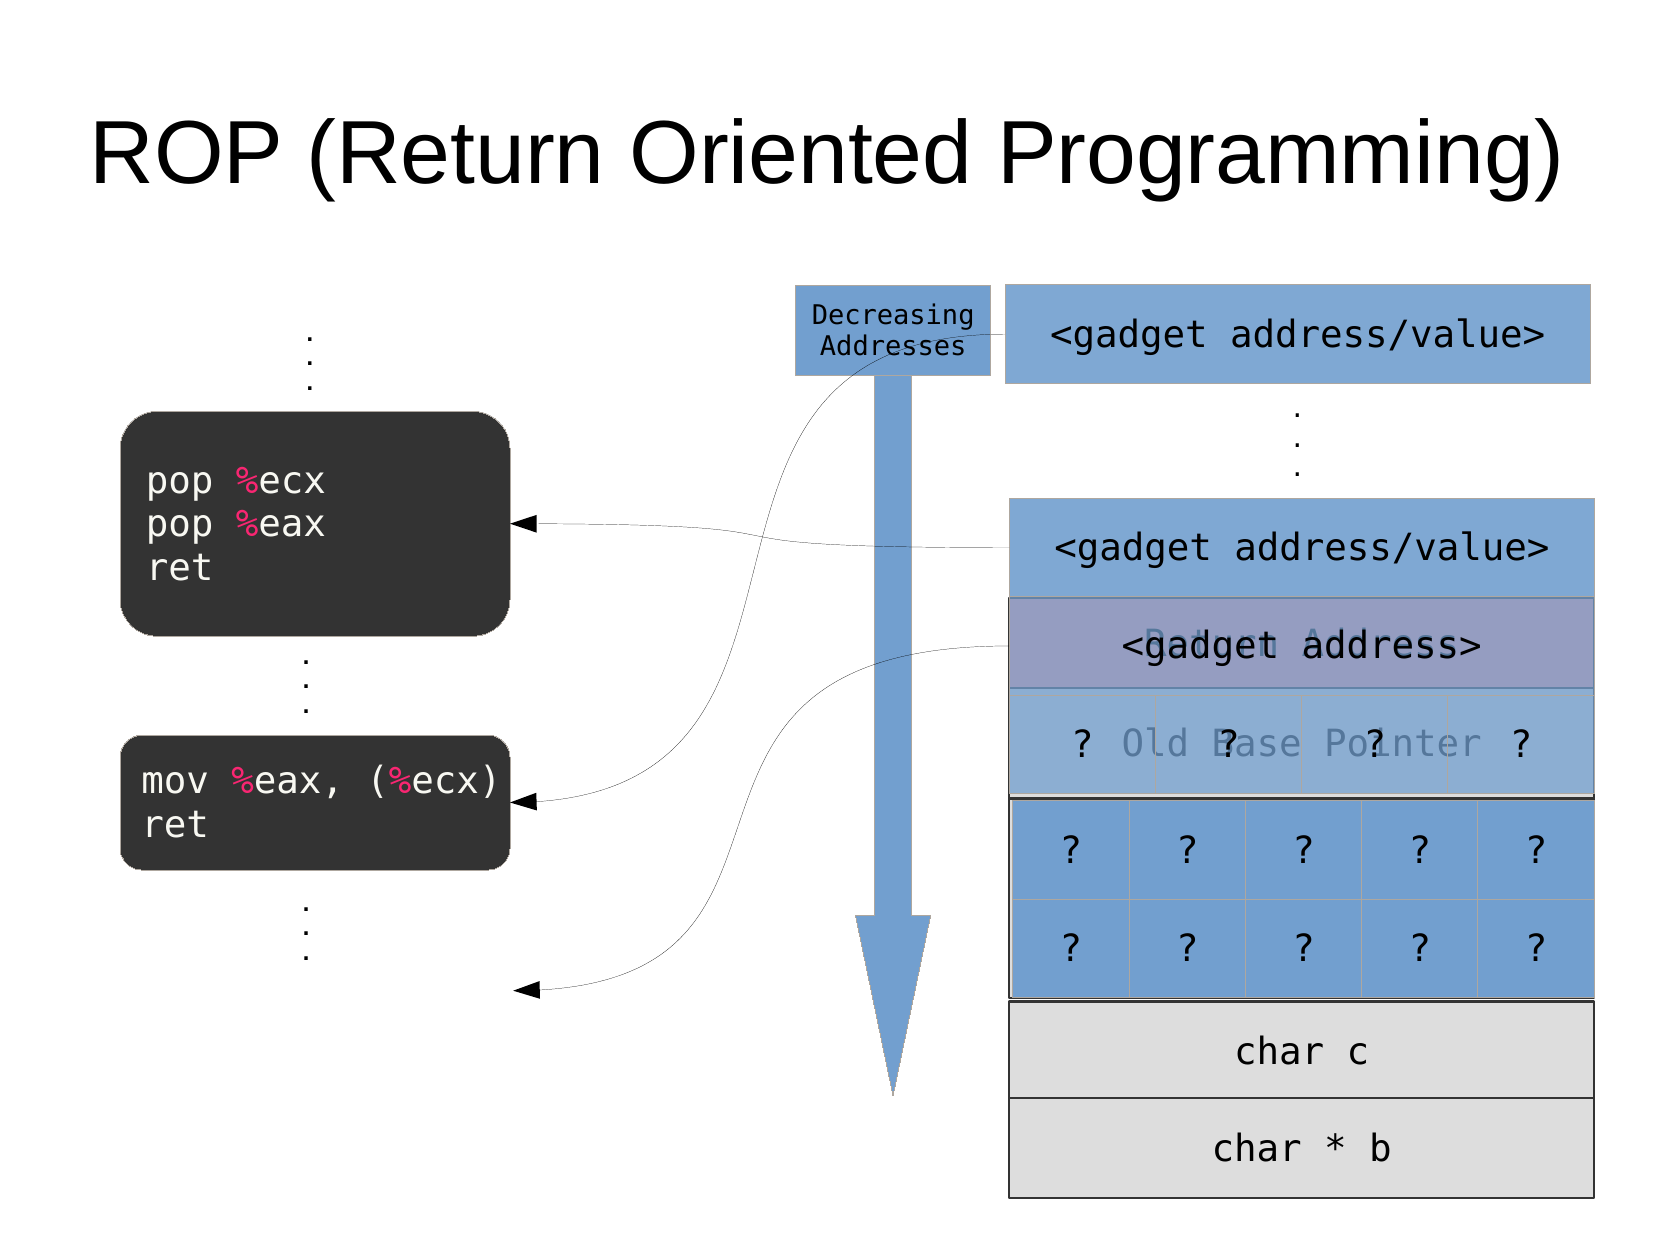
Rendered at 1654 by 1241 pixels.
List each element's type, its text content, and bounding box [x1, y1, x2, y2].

text_box [1009, 799, 1595, 999]
text_box Decreasing Addresses [795, 285, 991, 376]
text_box ? [1362, 800, 1478, 900]
text_box ? [1130, 900, 1246, 998]
text_box . . . [285, 885, 316, 974]
text_box [855, 655, 931, 1096]
text_box ? [1302, 696, 1448, 794]
text_box ? [1012, 800, 1130, 900]
text_box mov %eax, (%ecx) ret [120, 735, 511, 871]
text_box ? [1130, 800, 1246, 900]
text_box ? [1246, 900, 1362, 998]
text_box Old Base Pointer [1009, 794, 1595, 799]
text_box ? [1246, 800, 1362, 900]
text_box . . . [285, 637, 316, 727]
text_box ? [1009, 696, 1156, 794]
text_box . . . [1275, 387, 1306, 490]
text_box ? [1156, 696, 1302, 794]
text_box <gadget address/value> [1009, 498, 1595, 597]
text_box ? [1012, 900, 1130, 998]
text_box <gadget address> [1009, 597, 1595, 696]
text_box ? [1448, 696, 1595, 794]
text_box char c [1009, 1001, 1595, 1098]
text_box Decreasing Addresses [854, 335, 991, 376]
text_box pop %ecx pop %eax ret [120, 411, 511, 637]
text_box <gadget address/value> [1005, 284, 1591, 384]
title ROP (Return Oriented Programming) [82, 49, 1571, 257]
text_box ? [1478, 800, 1595, 899]
text_box char * b [1009, 1098, 1595, 1199]
text_box [874, 376, 912, 546]
text_box ? [1362, 900, 1477, 998]
text_box . . . [288, 315, 319, 404]
text_box [874, 547, 912, 664]
text_box ? [1477, 899, 1595, 998]
